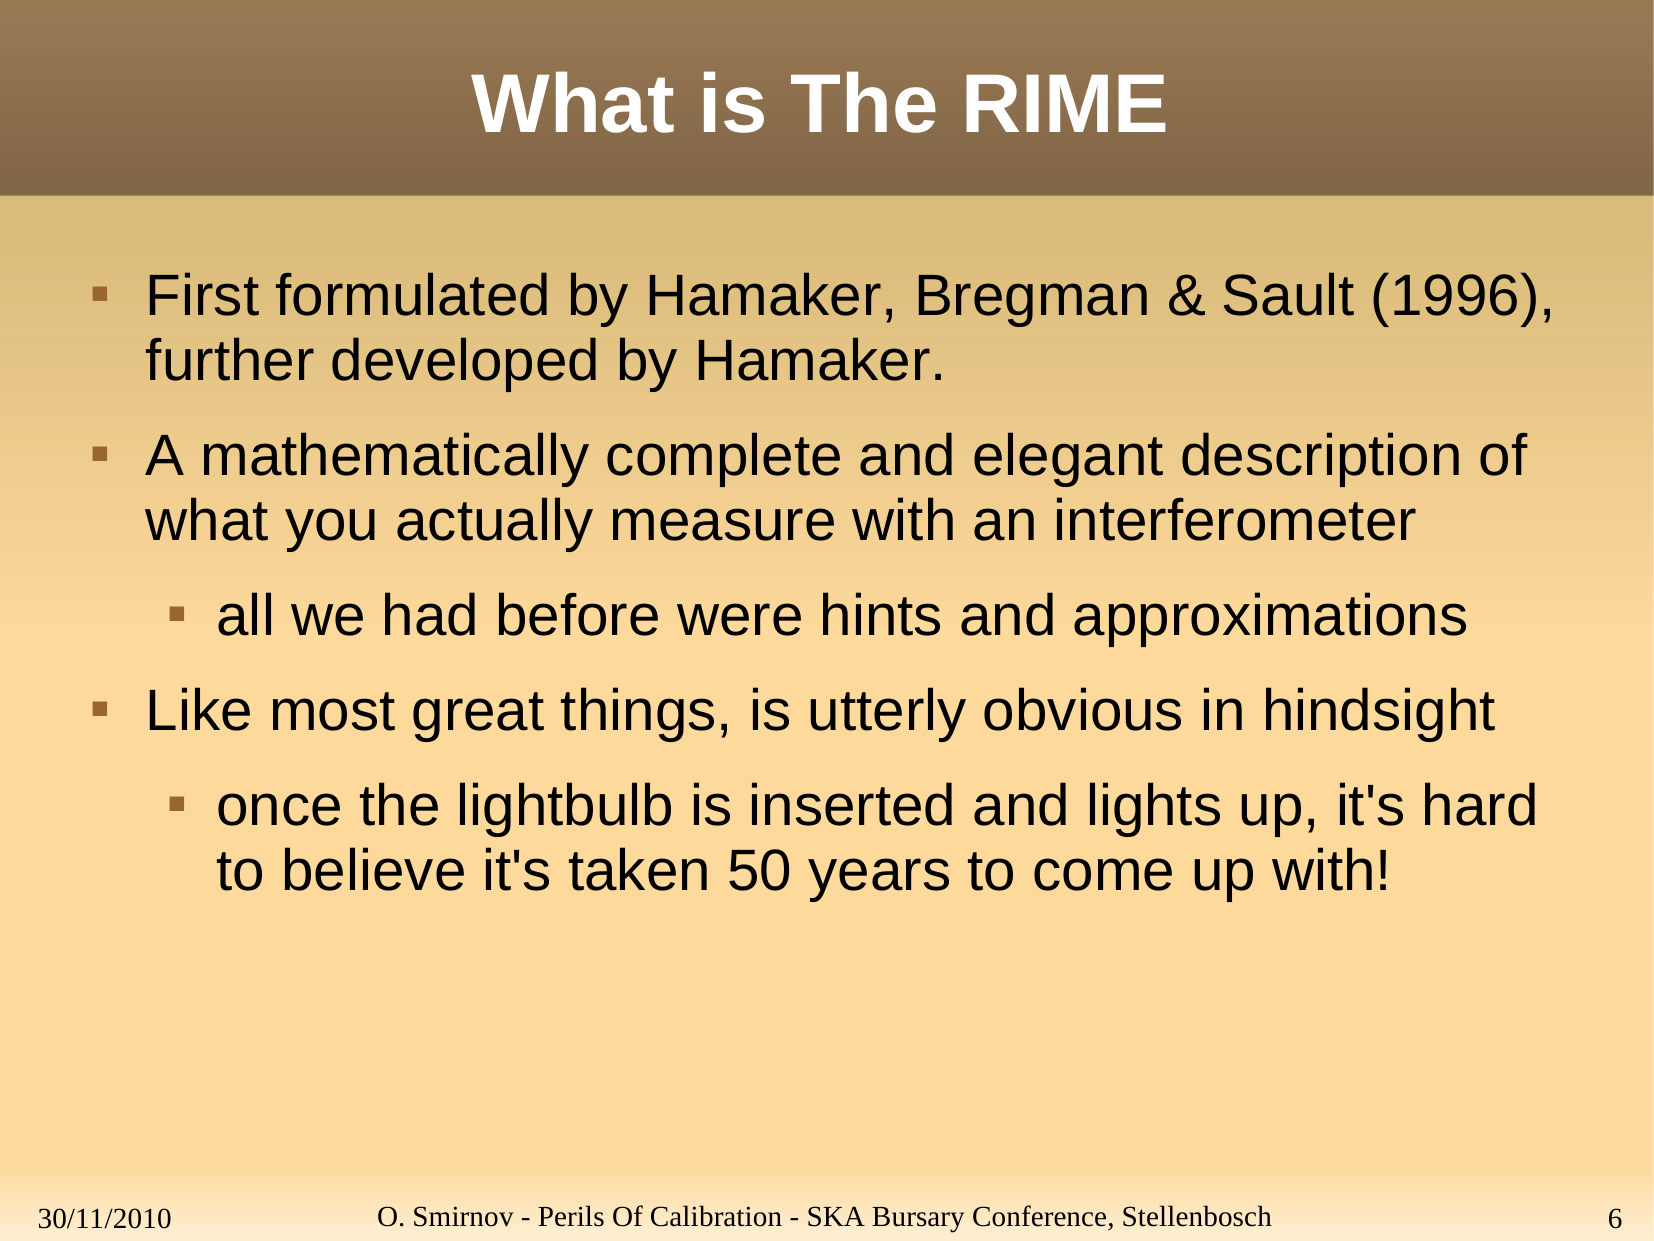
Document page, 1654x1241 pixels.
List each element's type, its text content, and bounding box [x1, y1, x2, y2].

picture [0, 0, 1654, 1241]
title What is The RIME [76, 0, 1565, 208]
list First formulated by Hamaker, Bregman & Sault (1996), further developed by Hamaker. A mathematically complete and elegant description of what you actually measure with an interferometer all we had before were hints and approximations Like most great things, is utterly obvious in hindsight once the lightbulb is inserted and lights up, it's hard to believe it's taken 50 years to come up with! [75, 262, 1564, 1082]
